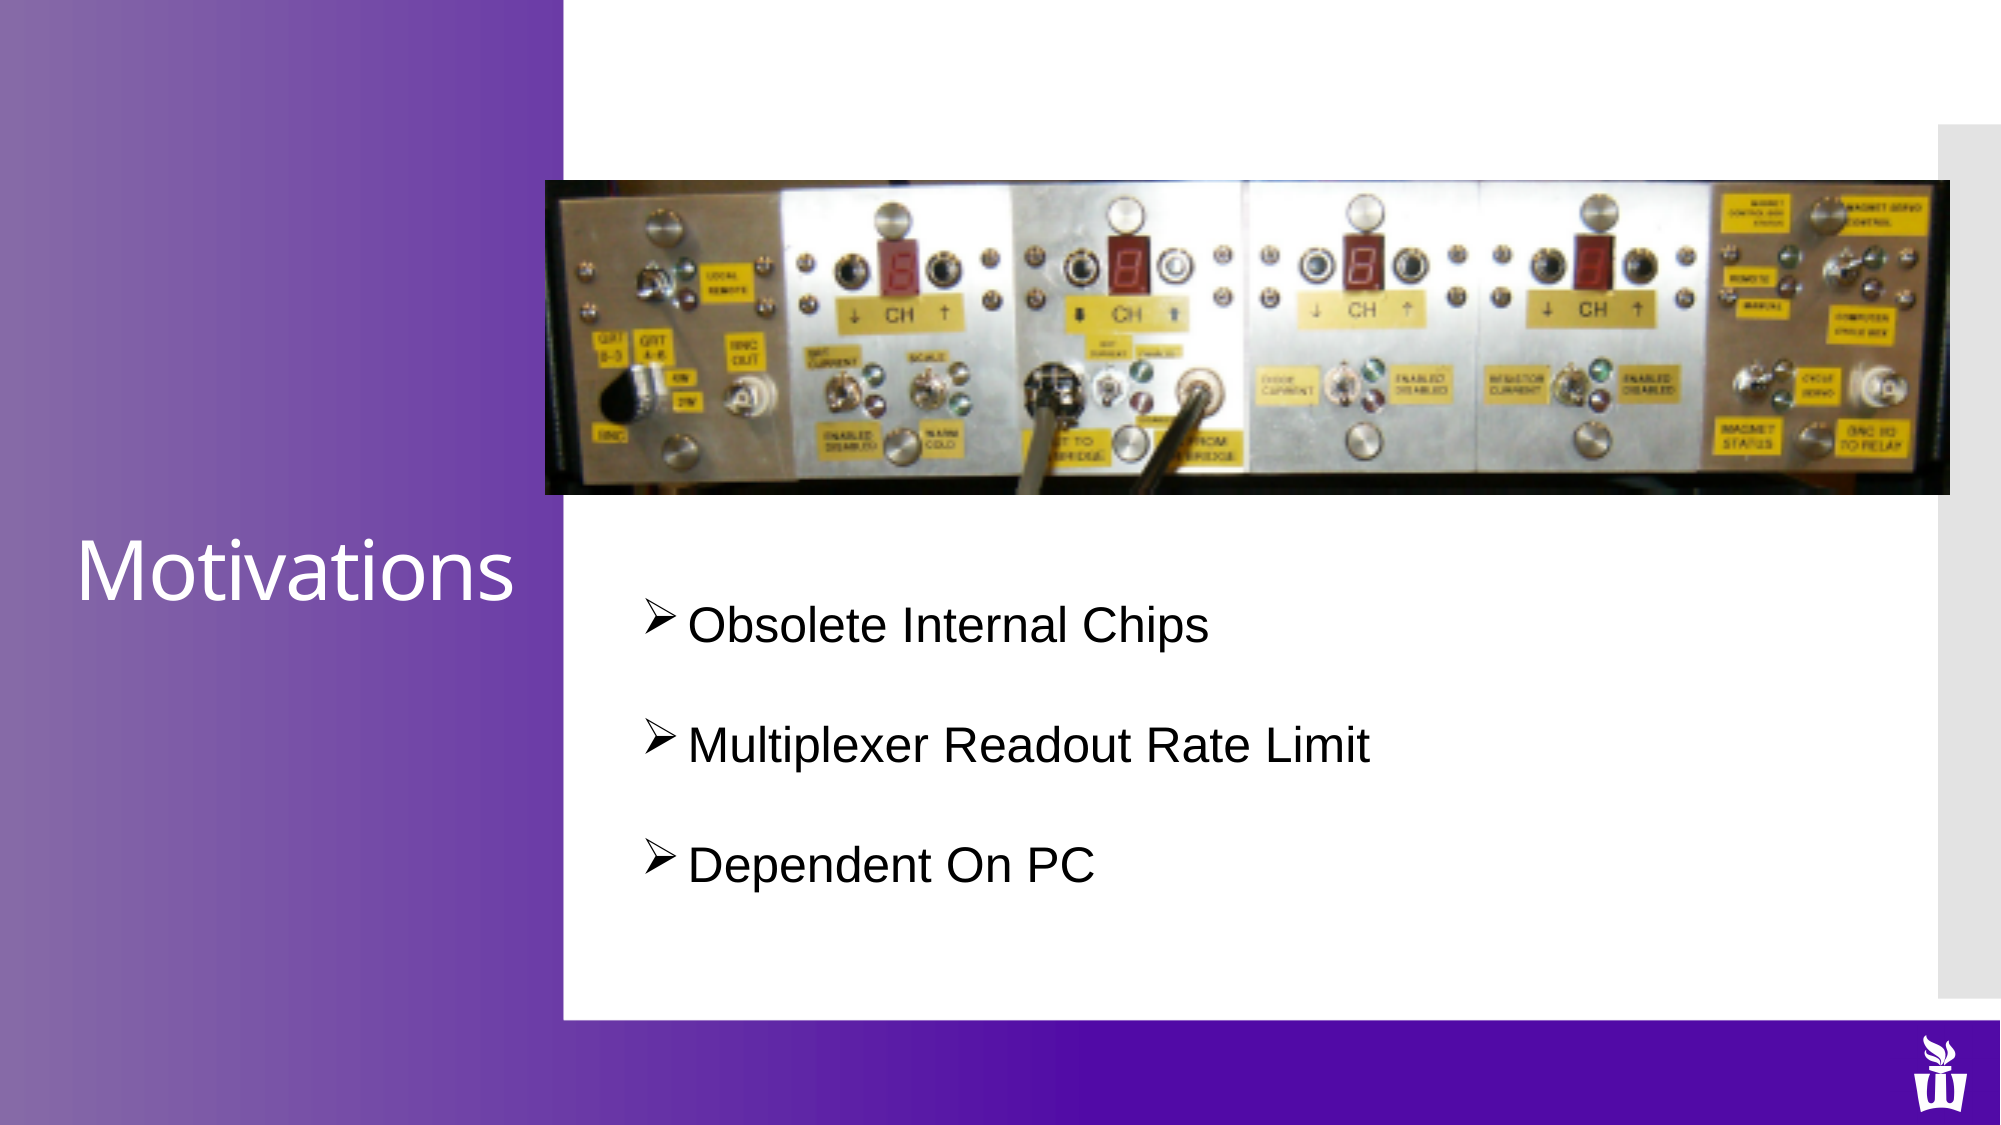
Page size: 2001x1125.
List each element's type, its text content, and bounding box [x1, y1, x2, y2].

text_box Obsolete Internal Chips Multiplexer Readout Rate Limit Dependent On PC [626, 539, 1653, 855]
text_box Motivations [60, 510, 627, 638]
picture [0, 0, 2000, 1125]
